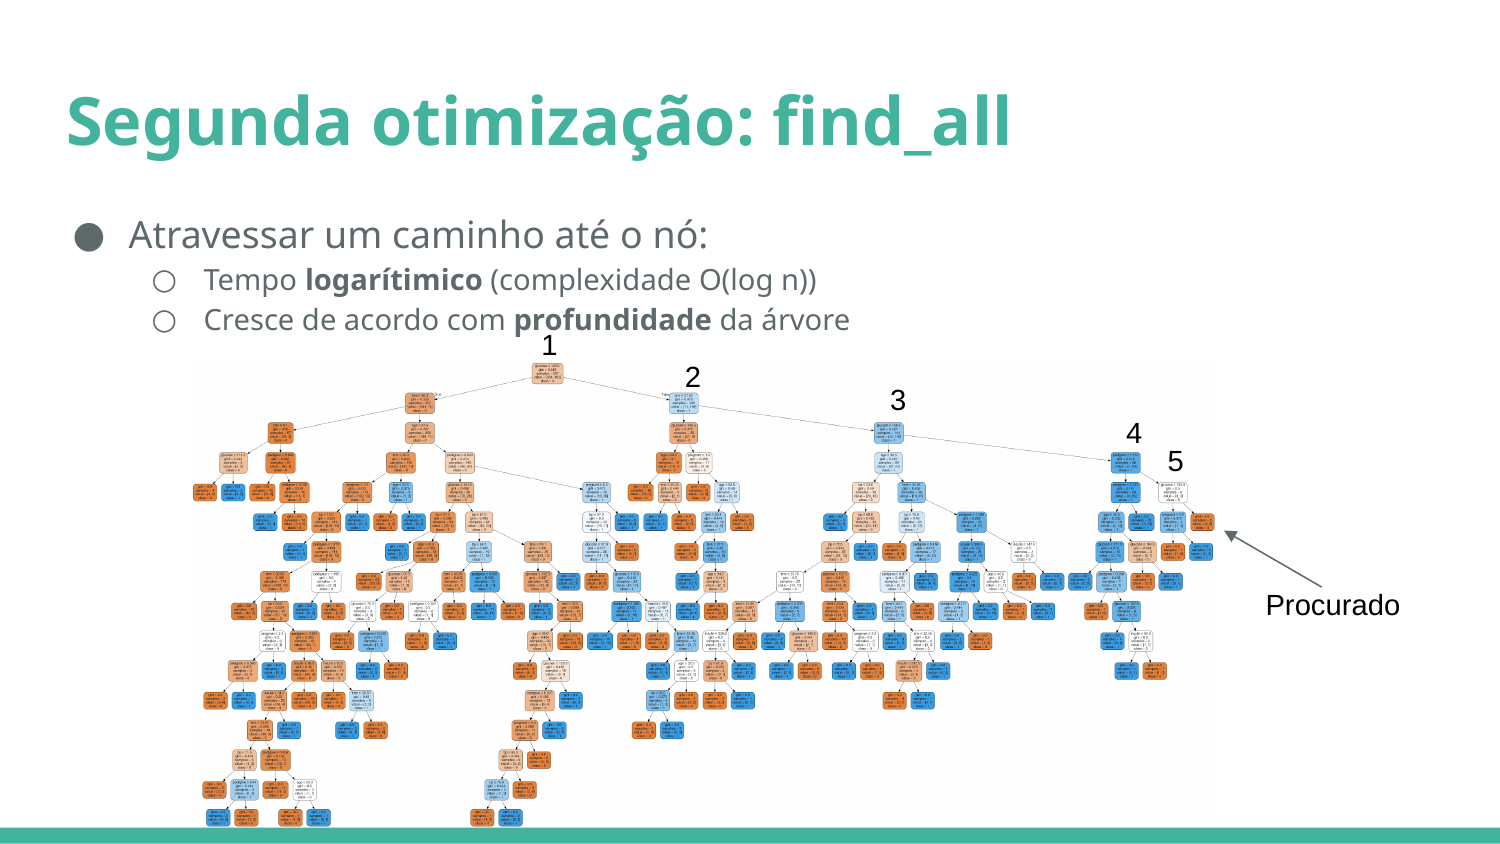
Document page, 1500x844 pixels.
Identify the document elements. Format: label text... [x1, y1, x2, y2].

text_box Procurado [1250, 570, 1468, 628]
picture [192, 362, 1215, 827]
text_box 5 [1152, 427, 1224, 472]
title Segunda otimização: find_all [51, 64, 1449, 167]
list Atravessar um caminho até o nó: Tempo logarítimico (complexidade O(log n)) Cresce de acordo com profundidade da árvore [38, 189, 1437, 750]
text_box 1 [526, 311, 598, 357]
text_box 3 [875, 366, 947, 412]
text_box 2 [669, 343, 741, 388]
text_box 4 [1111, 398, 1183, 444]
